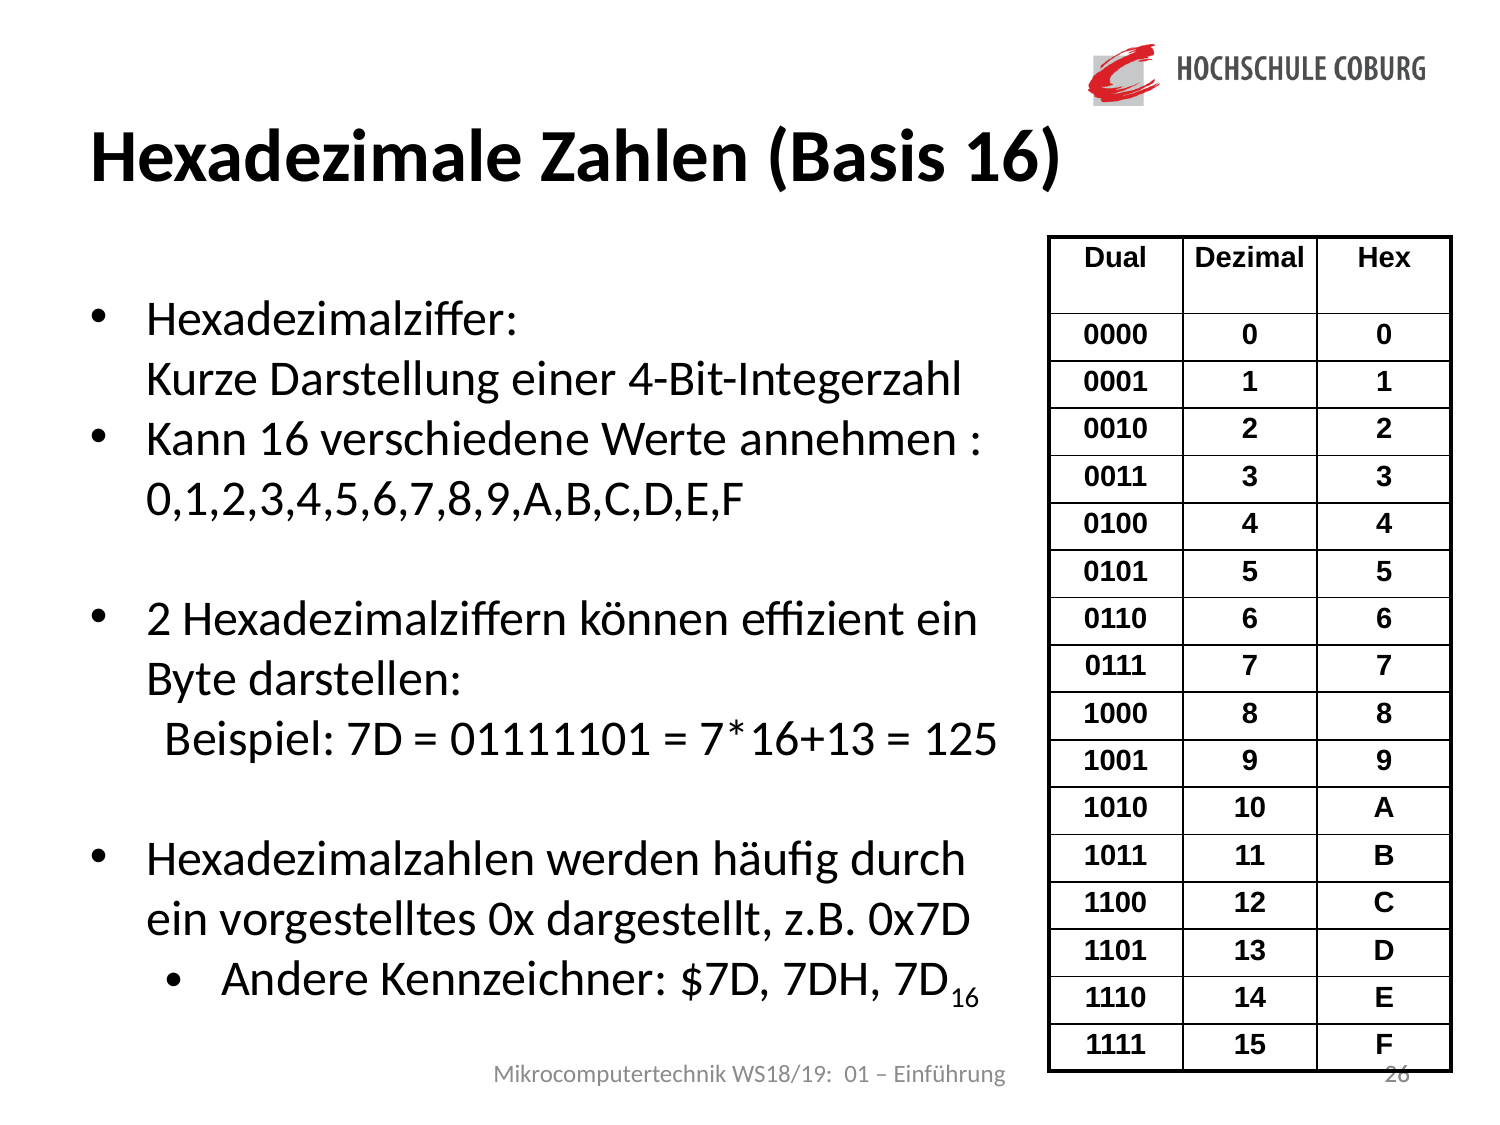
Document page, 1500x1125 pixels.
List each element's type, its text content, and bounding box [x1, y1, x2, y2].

table_cell F [1318, 1025, 1449, 1069]
table_cell 1000 [1051, 693, 1182, 739]
table_cell 6 [1318, 598, 1449, 644]
table_cell 0010 [1051, 409, 1182, 455]
table_cell 0011 [1051, 456, 1182, 502]
table_cell 1110 [1051, 977, 1182, 1023]
table_cell 1 [1318, 362, 1449, 407]
table_cell 7 [1184, 646, 1316, 691]
slide_number <number> [1074, 1073, 1425, 1103]
table_cell 0001 [1051, 362, 1182, 407]
text_box Hexadezimalziffer: Kurze Darstellung einer 4-Bit-Integerzahl Kann 16 verschiedene Werte annehmen : 0,1,2,3,4,5,6,7,8,9,A,B,C,D,E,F 2 Hexadezimalziffern können effizient ein Byte darstellen: Beispiel: 7D = 01111101 = 7*16+13 = 125 Hexadezimalzahlen werden häufig durch ein vorgestelltes 0x dargestellt, z.B. 0x7D Andere Kennzeichner: $7D, 7DH, 7D16 [74, 277, 1031, 1021]
table_cell 1100 [1051, 883, 1182, 928]
table_cell 6 [1184, 598, 1316, 644]
table_cell 0 [1318, 314, 1449, 360]
table_cell 3 [1318, 456, 1449, 502]
picture [1088, 44, 1425, 106]
table_header Hex [1318, 239, 1449, 313]
table_cell 14 [1184, 977, 1316, 1023]
table_cell 7 [1318, 646, 1449, 691]
table_cell 1101 [1051, 930, 1182, 976]
table_cell 0 [1184, 314, 1316, 360]
table_cell 15 [1184, 1025, 1316, 1069]
table_header Dezimal [1184, 239, 1316, 313]
table_header Dual [1051, 239, 1182, 313]
table_cell 1001 [1051, 741, 1182, 786]
table_cell E [1318, 977, 1449, 1023]
table_cell C [1318, 883, 1449, 928]
title Hexadezimale Zahlen (Basis 16) [75, 45, 1425, 259]
table_cell 8 [1184, 693, 1316, 739]
table_cell 5 [1184, 551, 1316, 597]
table_cell 13 [1184, 930, 1316, 976]
table_cell 0111 [1051, 646, 1182, 691]
table_cell 4 [1184, 504, 1316, 549]
table_cell 2 [1318, 409, 1449, 455]
table_cell 2 [1184, 409, 1316, 455]
table_cell B [1318, 835, 1449, 881]
table_cell 1111 [1051, 1025, 1182, 1069]
table_cell 1010 [1051, 788, 1182, 834]
table_cell 0000 [1051, 314, 1182, 360]
table_cell 11 [1184, 835, 1316, 881]
table_cell 0101 [1051, 551, 1182, 597]
table_cell 1011 [1051, 835, 1182, 881]
table_cell 4 [1318, 504, 1449, 549]
table_cell D [1318, 930, 1449, 976]
table_cell 0110 [1051, 598, 1182, 644]
table_cell 8 [1318, 693, 1449, 739]
table_cell 0100 [1051, 504, 1182, 549]
table_cell 9 [1184, 741, 1316, 786]
table_cell 9 [1318, 741, 1449, 786]
table_cell 5 [1318, 551, 1449, 597]
table_cell A [1318, 788, 1449, 834]
table_cell 3 [1184, 456, 1316, 502]
table_cell 12 [1184, 883, 1316, 928]
table_cell 10 [1184, 788, 1316, 834]
table_cell 1 [1184, 362, 1316, 407]
